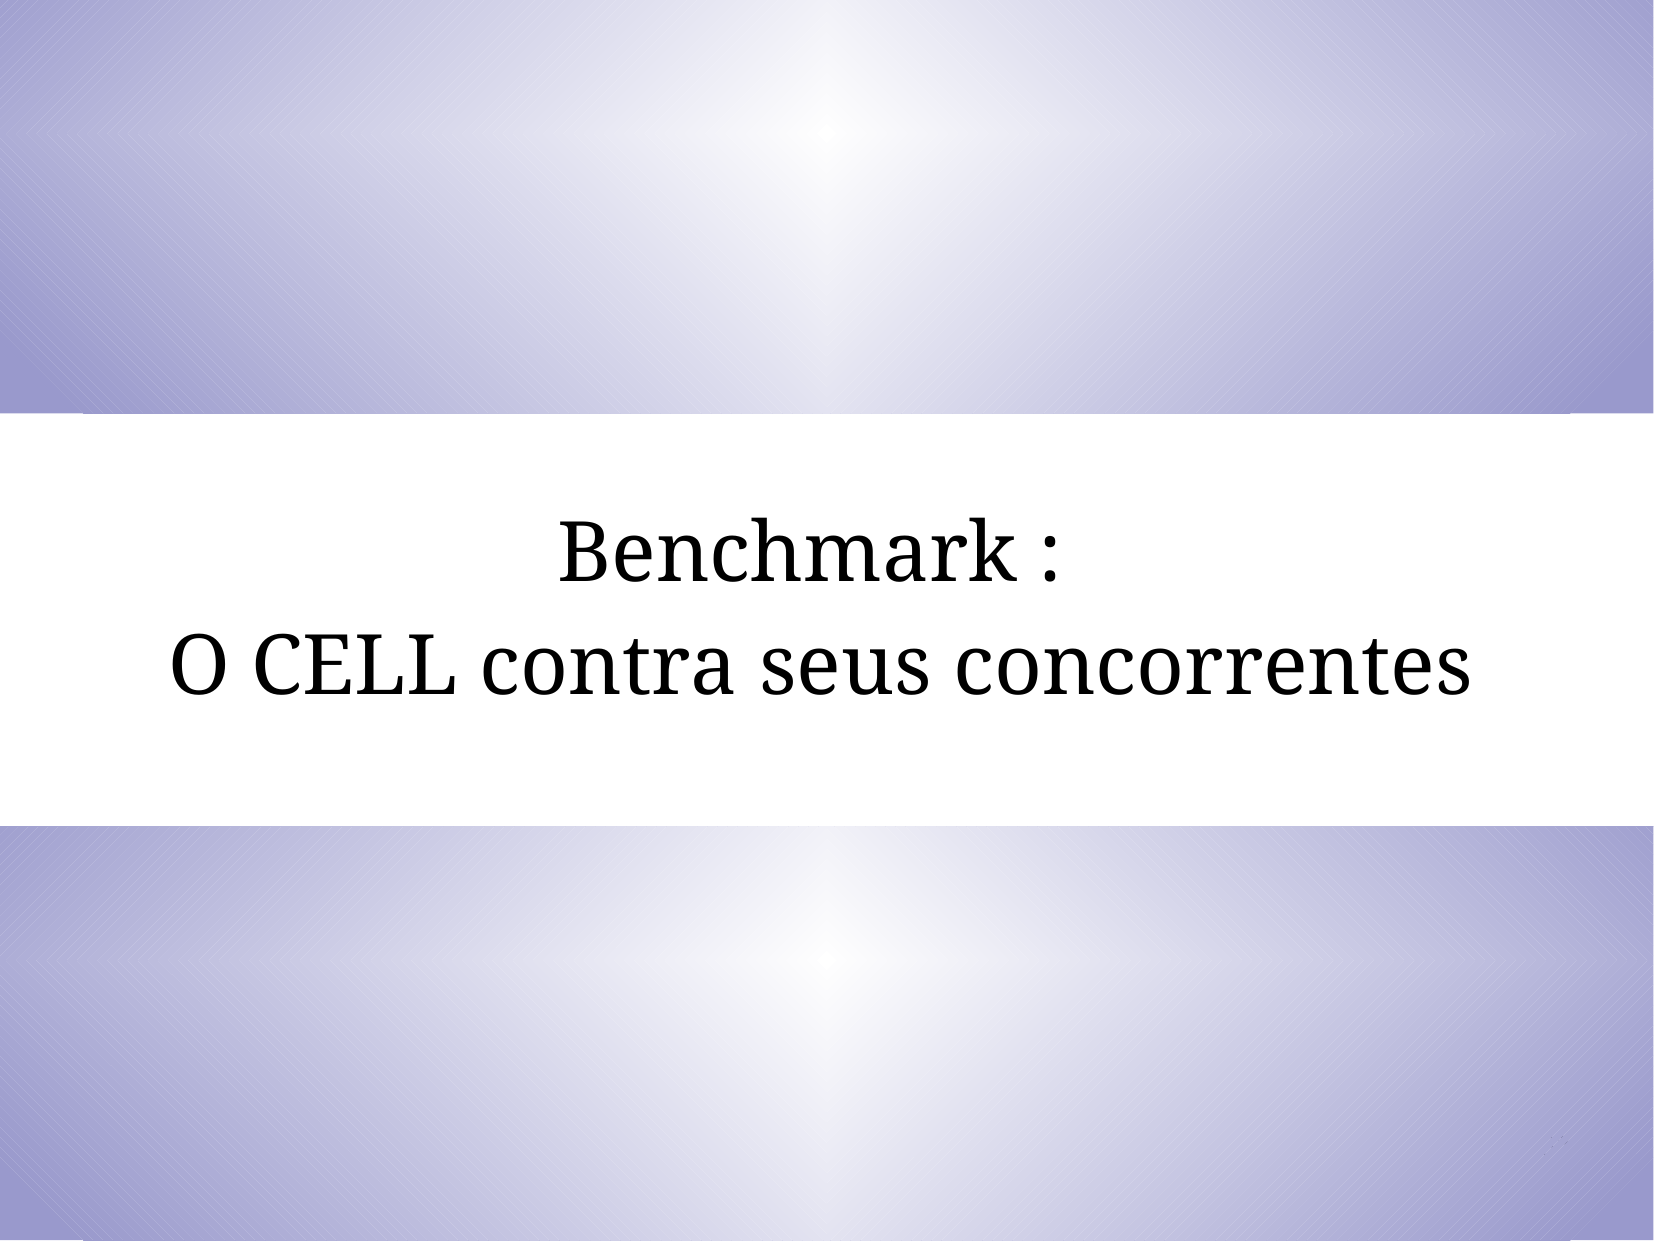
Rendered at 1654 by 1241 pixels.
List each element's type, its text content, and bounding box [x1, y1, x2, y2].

title Benchmark : O CELL contra seus concorrentes [76, 501, 1565, 710]
